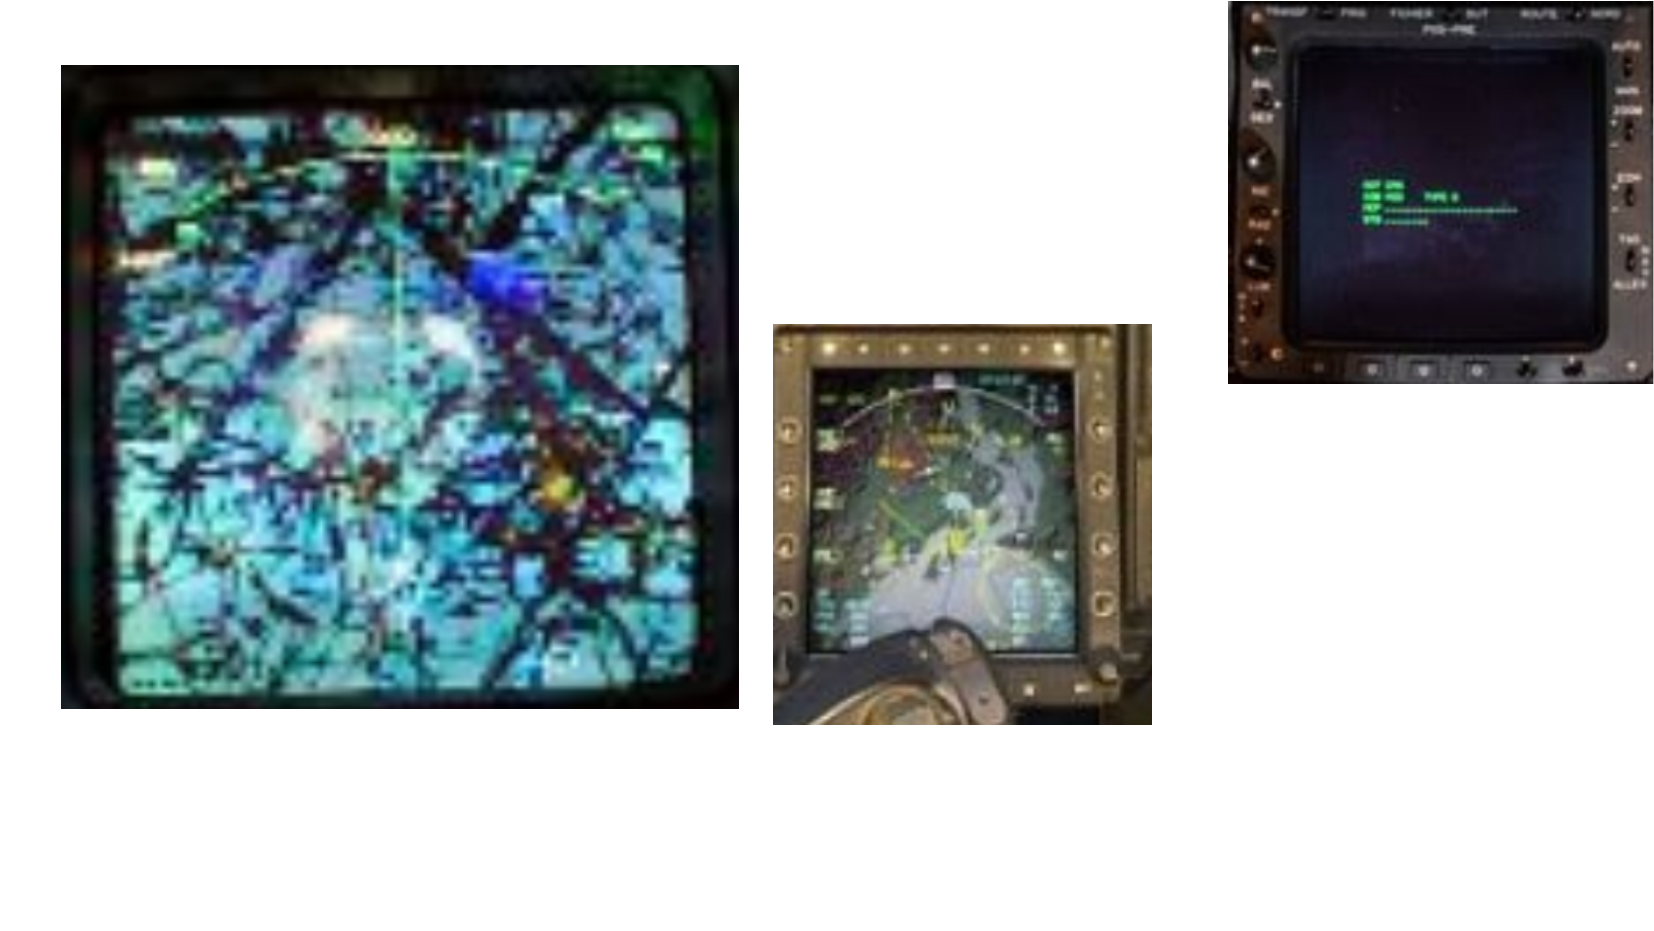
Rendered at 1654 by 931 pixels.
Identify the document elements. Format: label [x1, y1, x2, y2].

picture [773, 324, 1152, 725]
picture [61, 65, 739, 709]
picture [1228, 1, 1654, 384]
